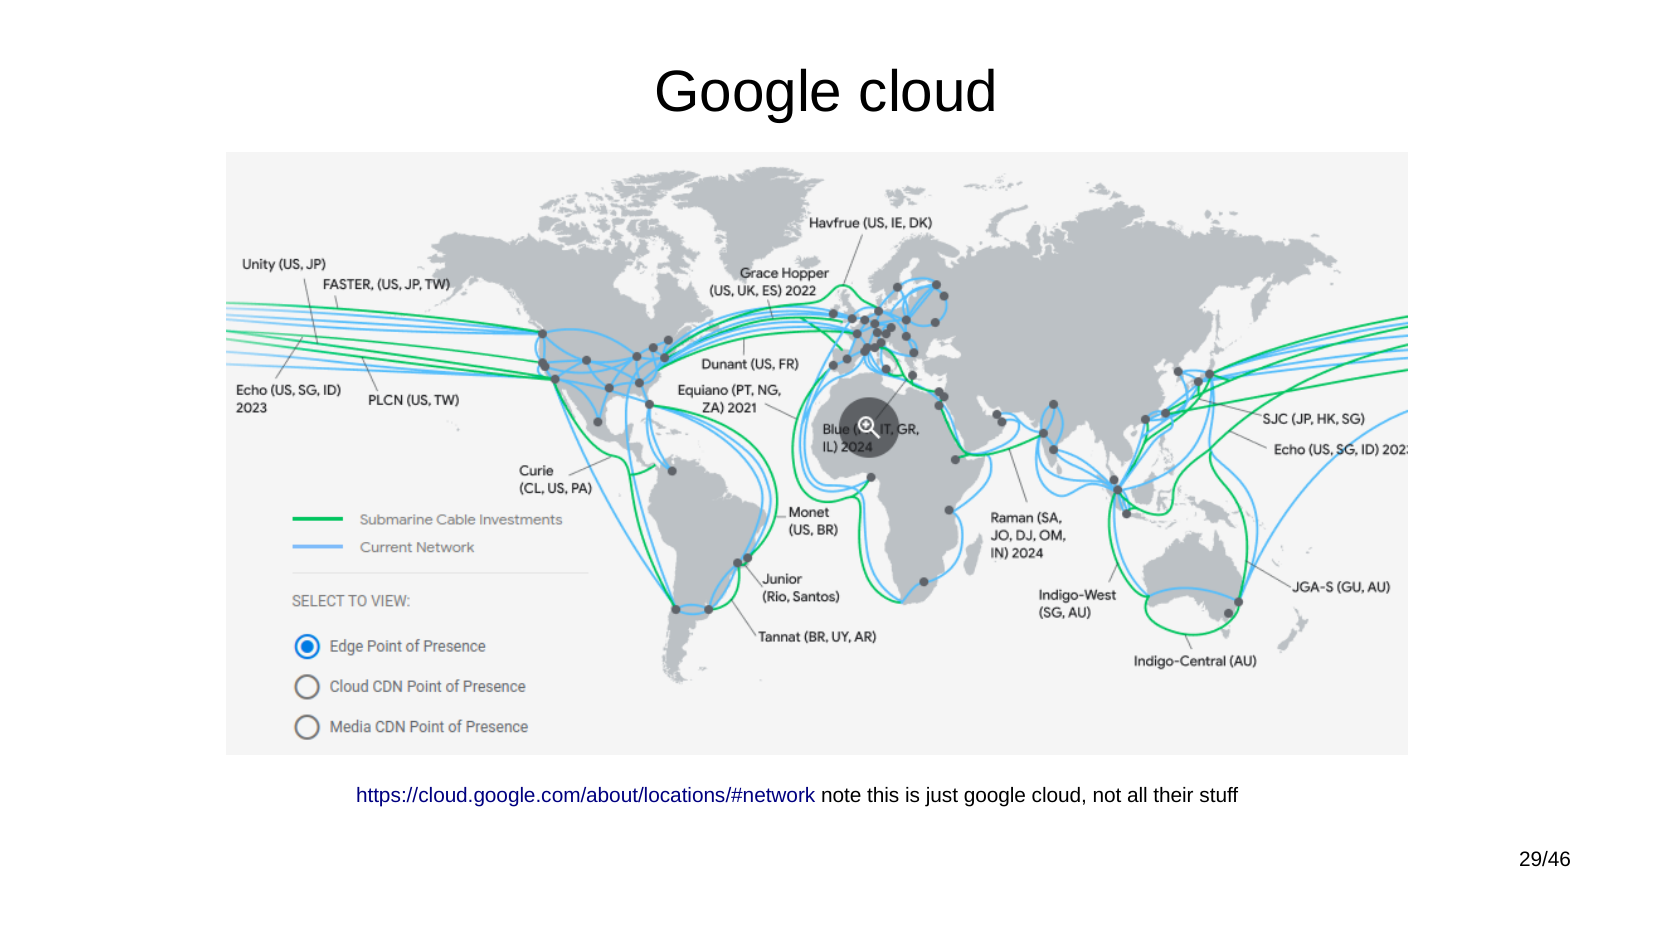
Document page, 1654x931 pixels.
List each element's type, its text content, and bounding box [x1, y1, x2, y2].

picture [226, 152, 1408, 755]
title Google cloud [82, 13, 1571, 169]
text_box https://cloud.google.com/about/locations/#network note this is just google cloud, not all their stuff [341, 776, 1313, 839]
